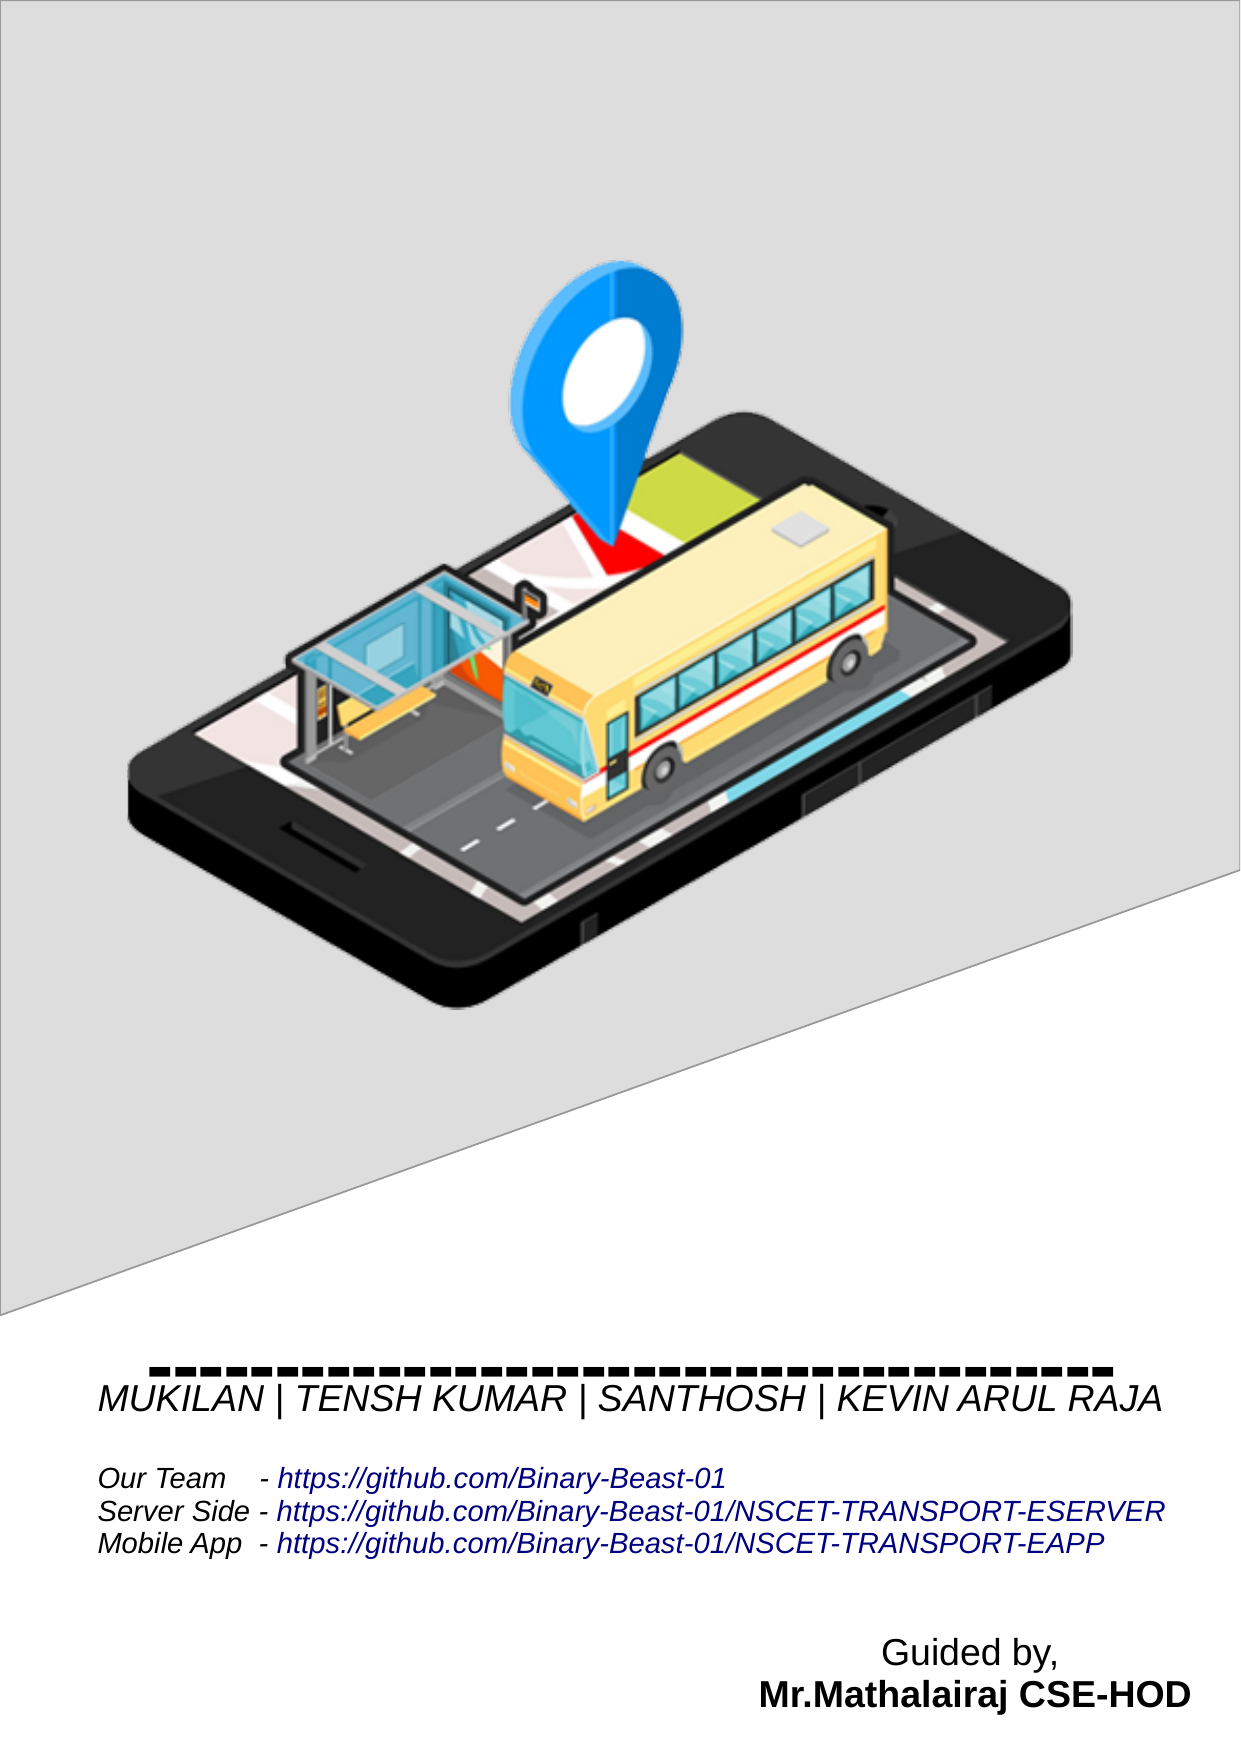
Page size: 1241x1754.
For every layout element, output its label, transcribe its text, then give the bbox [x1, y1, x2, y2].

text_box MUKILAN | TENSH KUMAR | SANTHOSH | KEVIN ARUL RAJA Our Team - https://github.com/Binary-Beast-01 Server Side - https://github.com/Binary-Beast-01/NSCET-TRANSPORT-ESERVER Mobile App - https://github.com/Binary-Beast-01/NSCET-TRANSPORT-EAPP [47, 1370, 1201, 1610]
picture [124, 257, 1073, 1010]
text_box Guided by, Mr.Mathalairaj CSE-HOD [726, 1624, 1214, 1723]
text_box -------------------------------------- [78, 1301, 1187, 1370]
